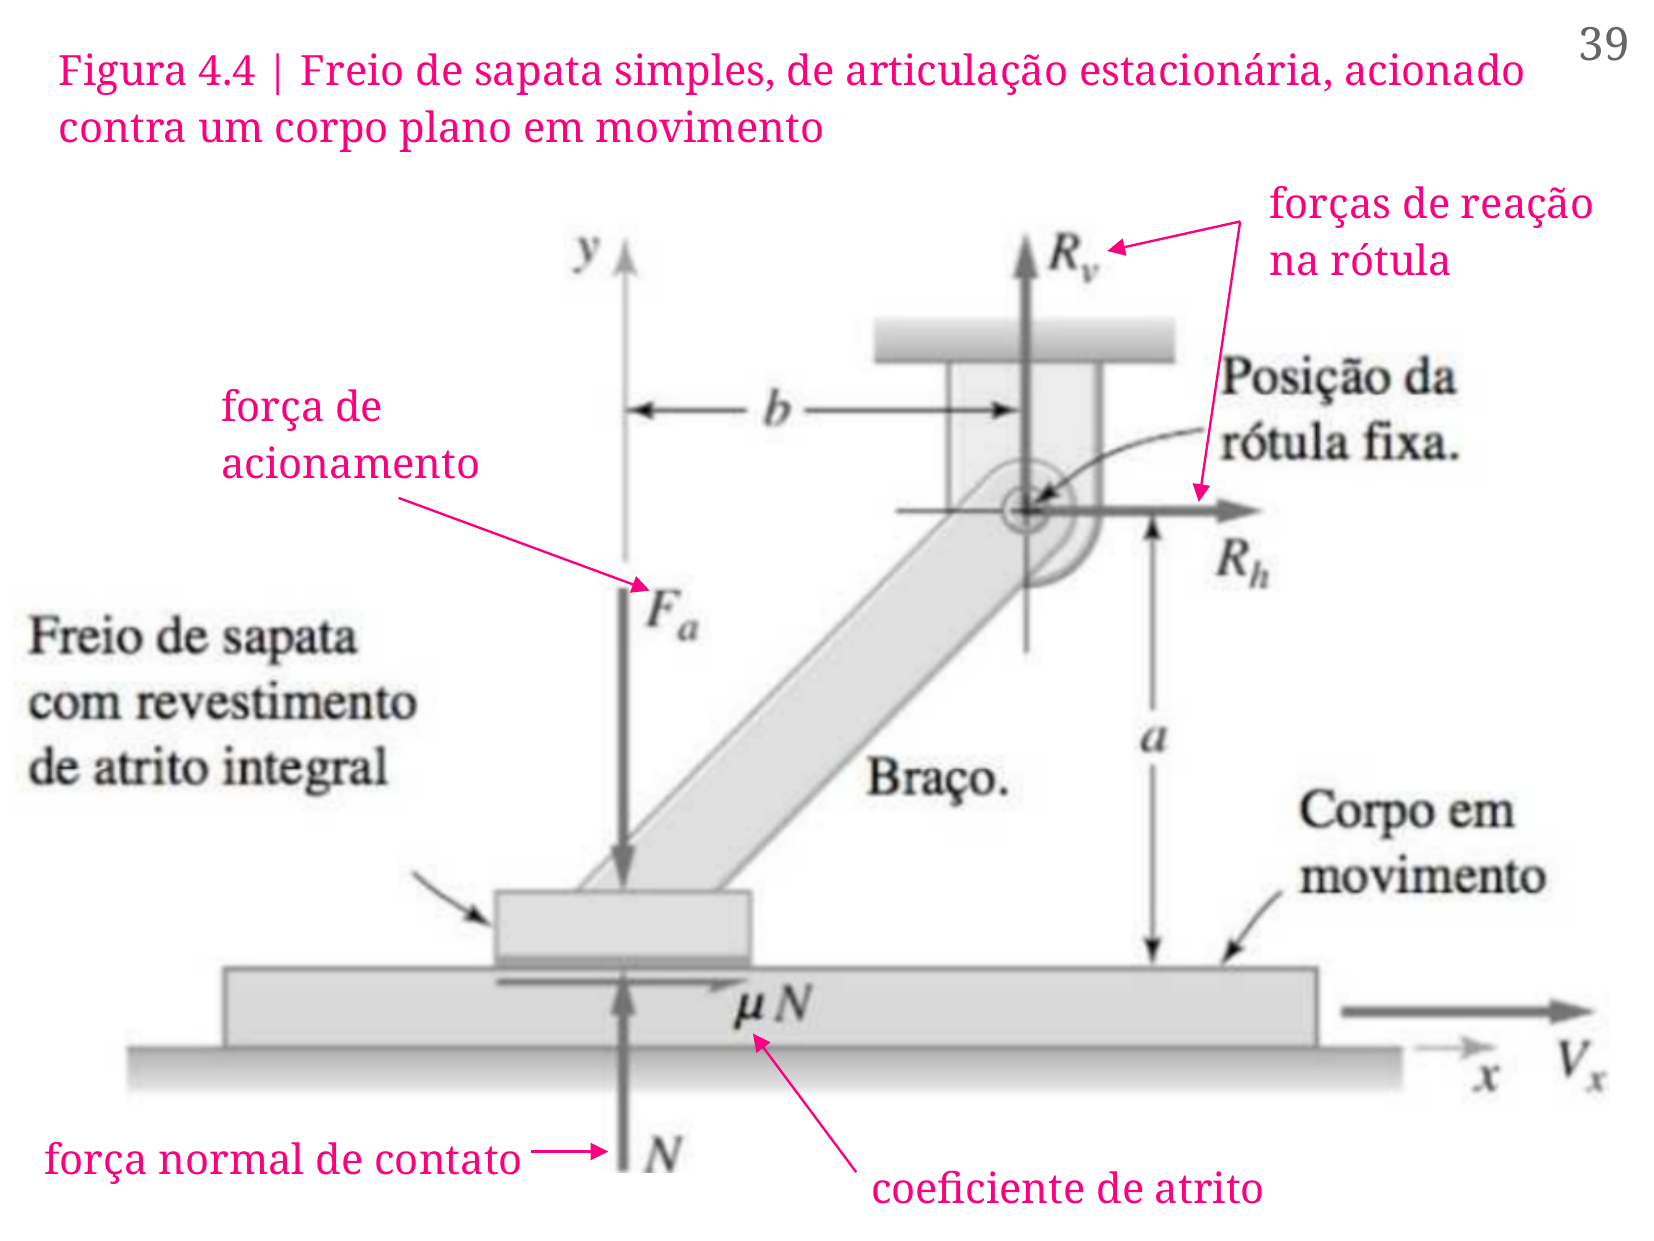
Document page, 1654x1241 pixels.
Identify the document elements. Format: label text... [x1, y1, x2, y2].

text_box forças de reação na rótula [1254, 166, 1625, 296]
text_box força normal de contato [29, 1122, 562, 1196]
picture [10, 221, 1610, 1173]
text_box coeficiente de atrito [856, 1151, 1492, 1224]
text_box Figura 4.4 | Freio de sapata simples, de articulação estacionária, acionado contra um corpo plano em movimento [44, 33, 1639, 163]
text_box força de acionamento [206, 369, 517, 498]
